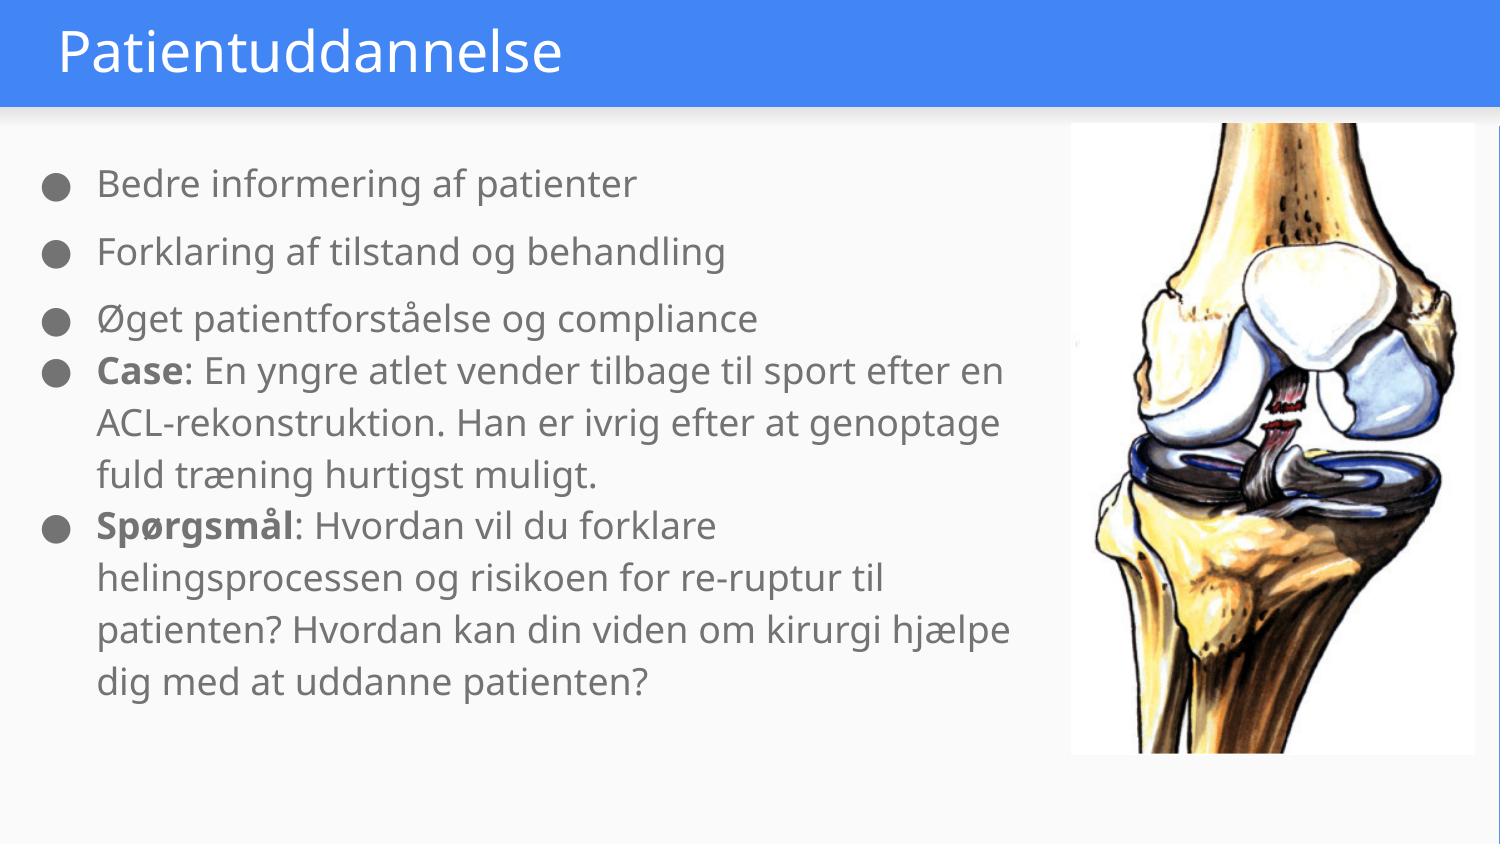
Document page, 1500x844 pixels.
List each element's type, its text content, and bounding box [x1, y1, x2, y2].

list Bedre informering af patienter Forklaring af tilstand og behandling Øget patientforståelse og compliance Case: En yngre atlet vender tilbage til sport efter en ACL-rekonstruktion. Han er ivrig efter at genoptage fuld træning hurtigst muligt. Spørgsmål: Hvordan vil du forklare helingsprocessen og risikoen for re-ruptur til patienten? Hvordan kan din viden om kirurgi hjælpe dig med at uddanne patienten? [6, 122, 1047, 819]
title Patientuddannelse [42, 0, 1491, 99]
picture [1071, 123, 1475, 755]
